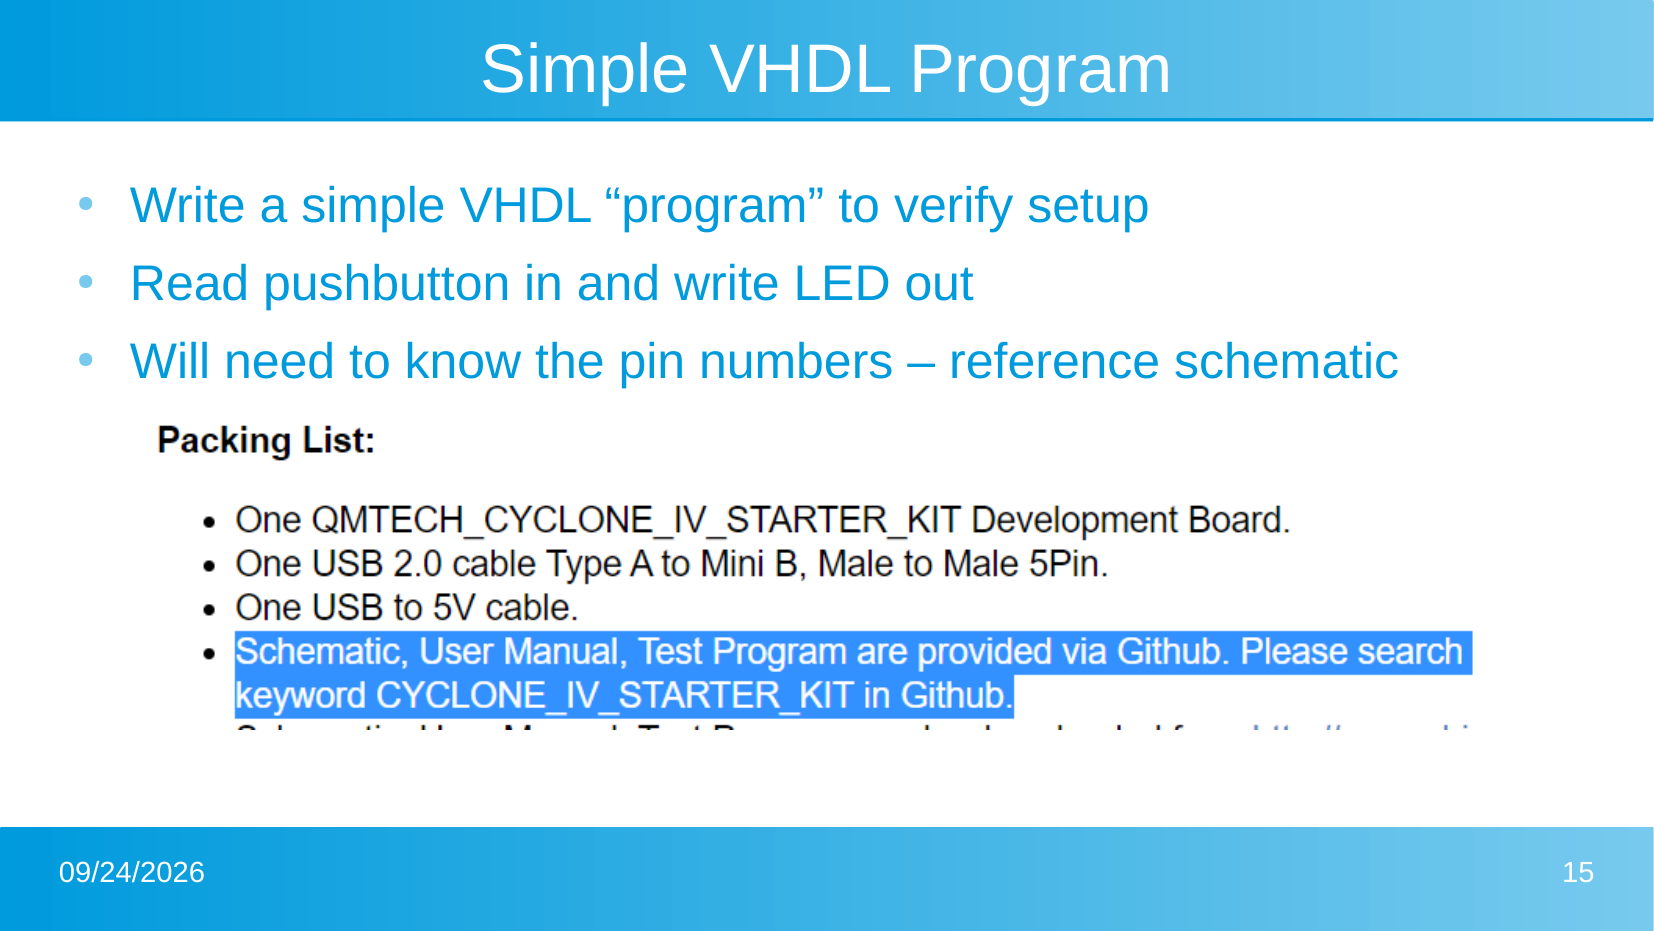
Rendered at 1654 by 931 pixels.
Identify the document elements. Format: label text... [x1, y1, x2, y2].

list Write a simple VHDL “program” to verify setup Read pushbutton in and write LED out Will need to know the pin numbers – reference schematic [59, 177, 1595, 768]
title Simple VHDL Program [59, 29, 1595, 108]
picture [146, 412, 1501, 730]
